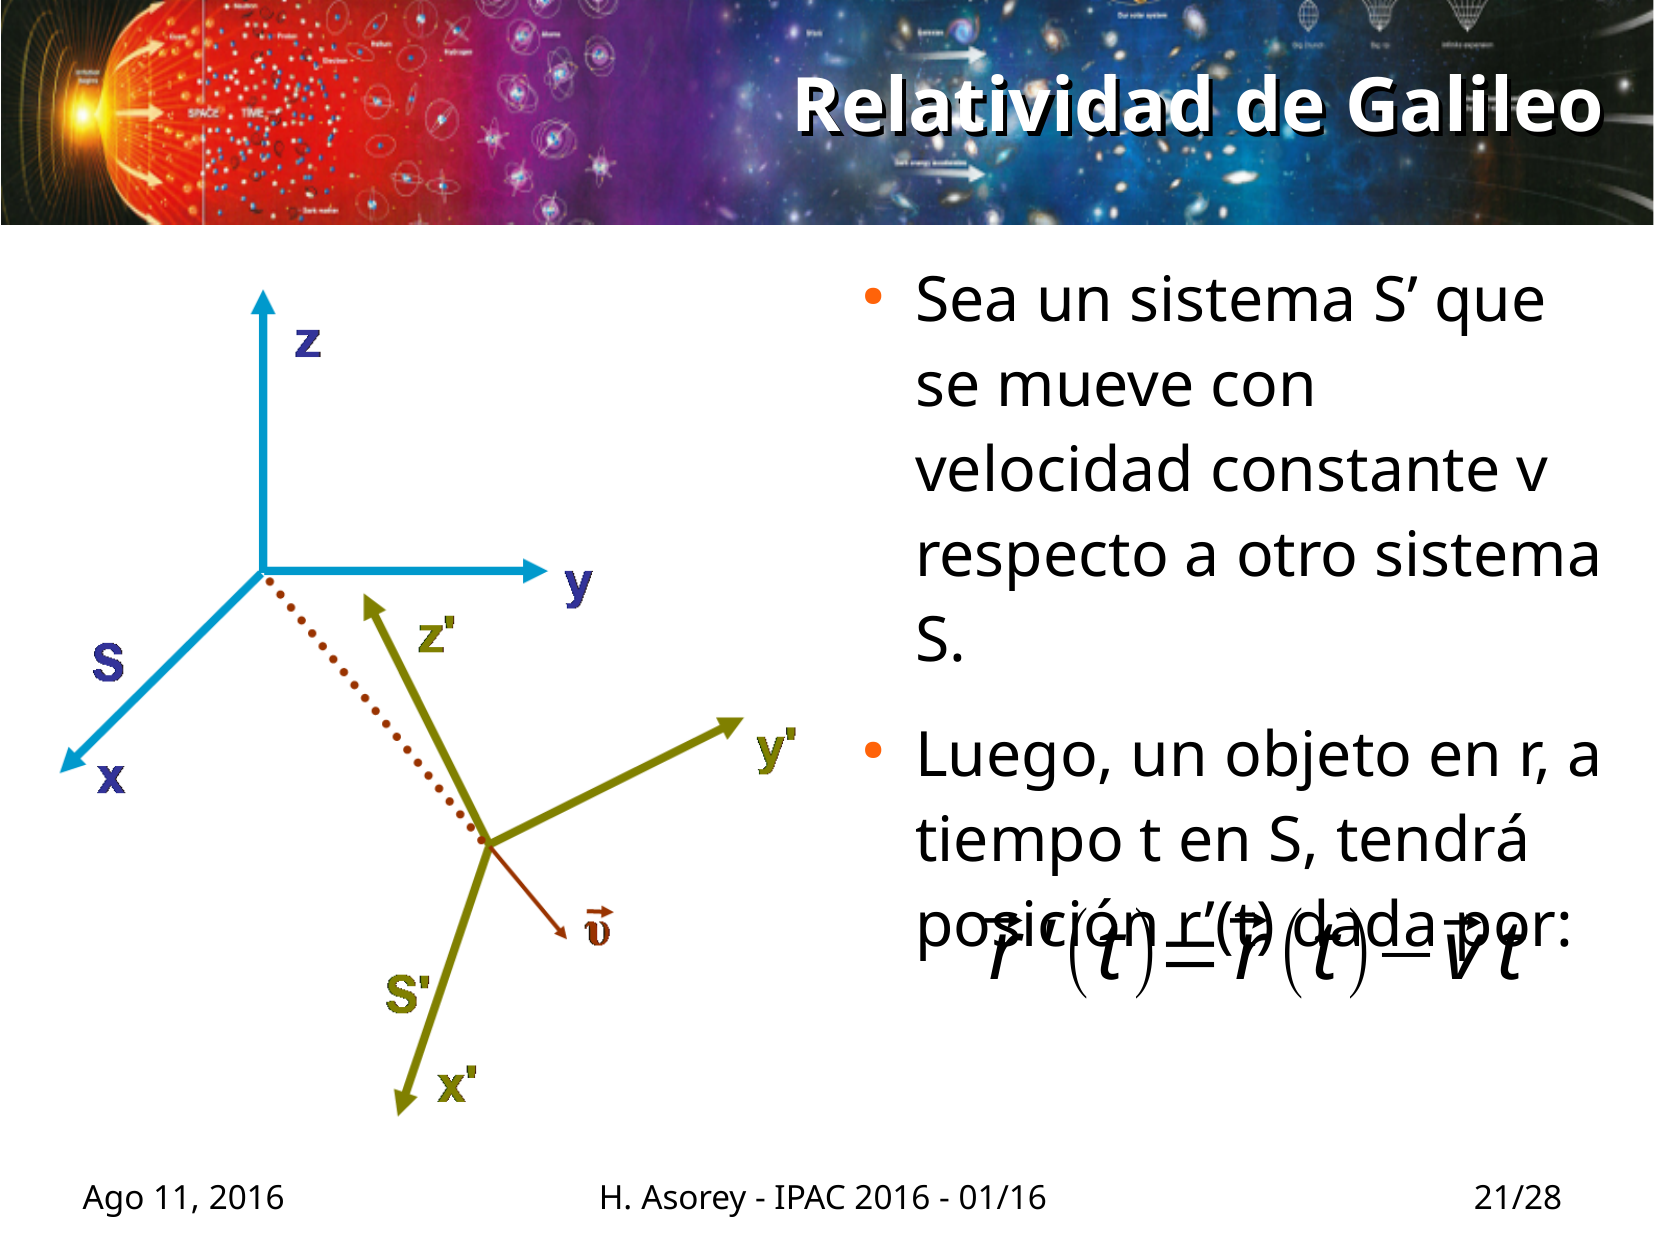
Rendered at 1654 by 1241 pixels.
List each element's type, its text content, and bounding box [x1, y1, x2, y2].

list Sea un sistema S’ que se mueve con velocidad constante v respecto a otro sistema S. Luego, un objeto en r, a tiempo t en S, tendrá posición r’(t) dada por: [844, 255, 1606, 1171]
picture [45, 284, 807, 1126]
title Relatividad de Galileo [45, 15, 1606, 191]
chart [975, 900, 1534, 1004]
picture [1, 0, 1654, 225]
